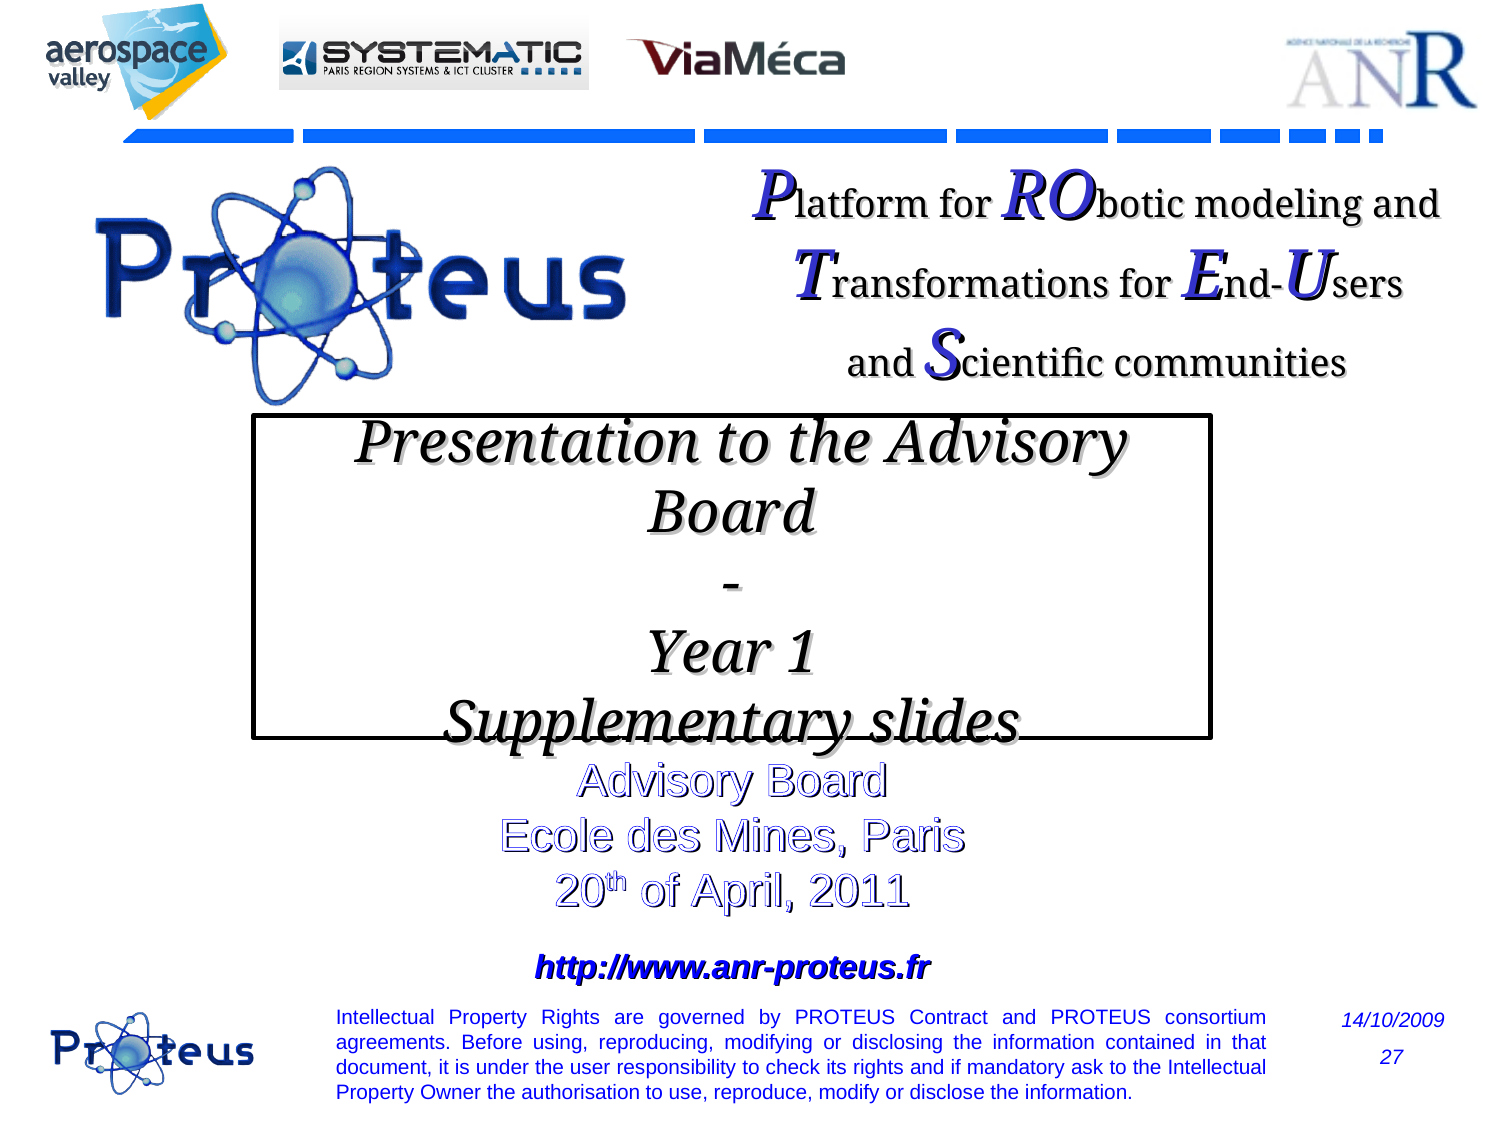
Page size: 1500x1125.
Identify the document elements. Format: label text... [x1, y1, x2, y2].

picture [41, 0, 235, 120]
picture [279, 12, 589, 90]
text_box Advisory Board Ecole des Mines, Paris 20th of April, 2011 [425, 738, 1039, 927]
picture [55, 141, 673, 425]
picture [35, 1003, 272, 1101]
text_box Presentation to the Advisory Board - Year 1 Supplementary slides [253, 415, 1211, 739]
picture [626, 35, 850, 79]
picture [1281, 27, 1484, 115]
text_box Platform for RObotic modeling and Transformations for End-Users and Scientific communities [715, 142, 1466, 444]
text_box http://www.anr-proteus.fr [339, 942, 1125, 993]
